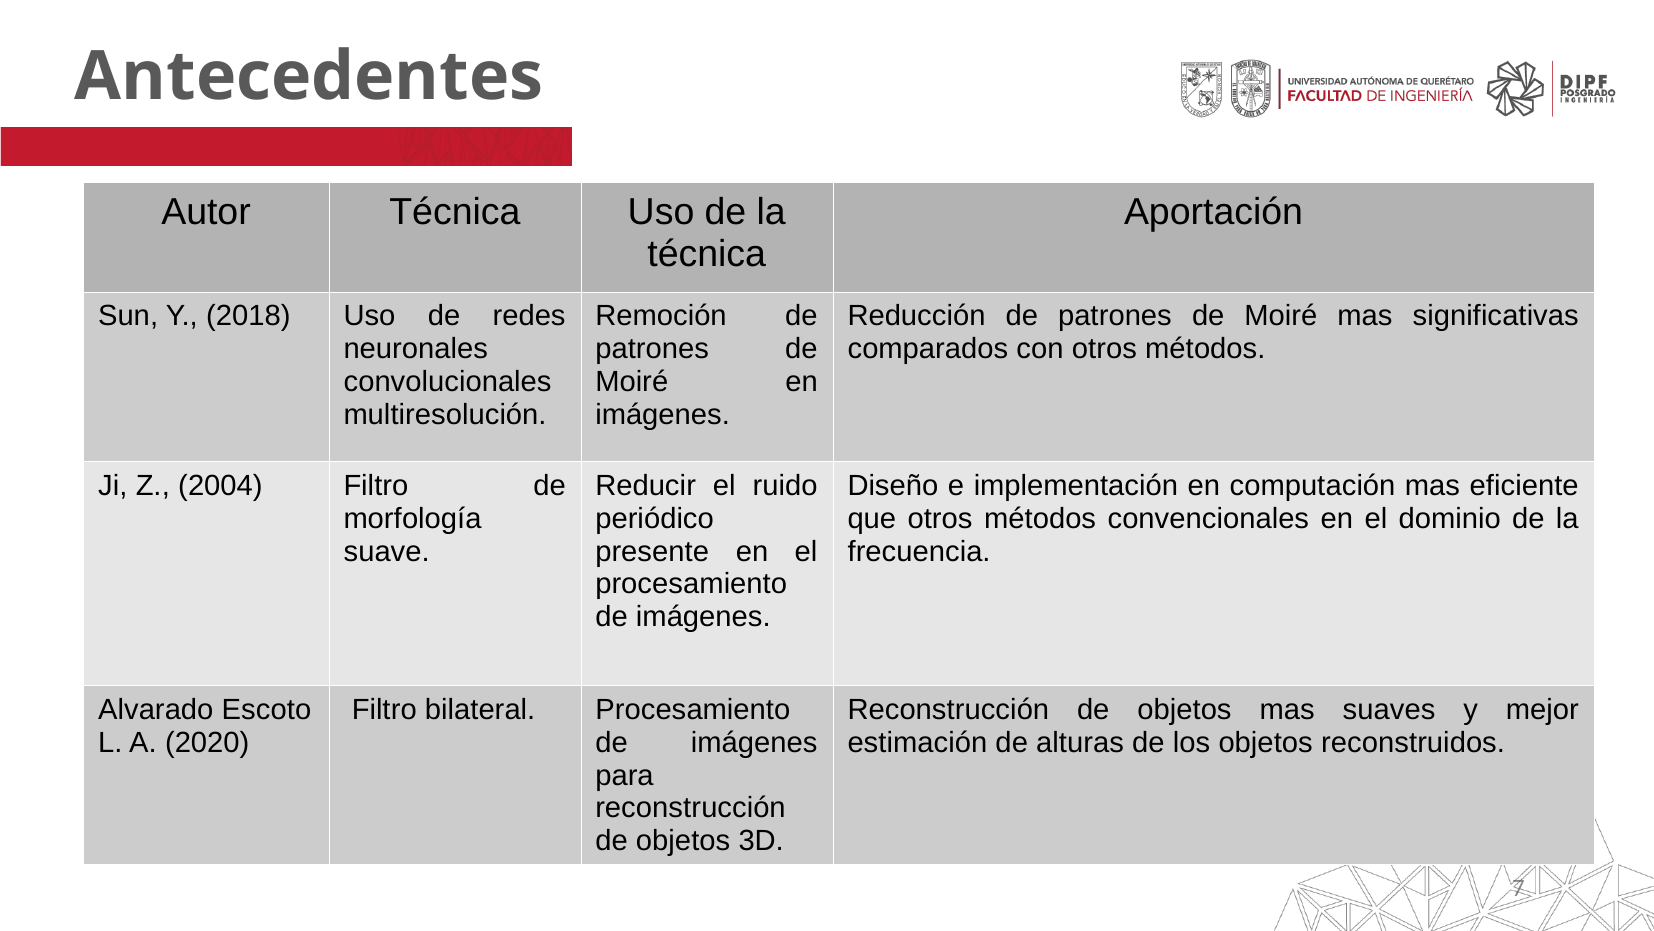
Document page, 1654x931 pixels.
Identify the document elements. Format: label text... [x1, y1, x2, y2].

table_cell Filtro de morfología suave. [330, 462, 581, 685]
picture [0, 127, 572, 166]
table_cell Sun, Y., (2018) [84, 293, 329, 461]
table_cell Procesamiento de imágenes para reconstrucción de objetos 3D. [582, 686, 833, 864]
table_cell Uso de redes neuronales convolucionales multiresolución. [330, 293, 581, 461]
table_cell Reconstrucción de objetos mas suaves y mejor estimación de alturas de los objetos reconstruidos. [834, 686, 1594, 864]
table_cell Ji, Z., (2004) [84, 462, 329, 685]
text_box Antecedentes [54, 11, 572, 127]
picture [1176, 54, 1620, 133]
table_header Aportación [834, 183, 1594, 292]
table_header Técnica [330, 183, 581, 292]
table_cell Filtro bilateral. [330, 686, 581, 864]
table_header Autor [84, 183, 329, 292]
picture [1257, 781, 1654, 931]
table_cell Remoción de patrones de Moiré en imágenes. [582, 293, 833, 461]
table_header Uso de la técnica [582, 183, 833, 292]
table_cell Alvarado Escoto L. A. (2020) [84, 686, 329, 864]
table_cell Reducir el ruido periódico presente en el procesamiento de imágenes. [582, 462, 833, 685]
table_cell Diseño e implementación en computación mas eficiente que otros métodos convencionales en el dominio de la frecuencia. [834, 462, 1594, 685]
table_cell Reducción de patrones de Moiré mas significativas comparados con otros métodos. [834, 293, 1594, 461]
